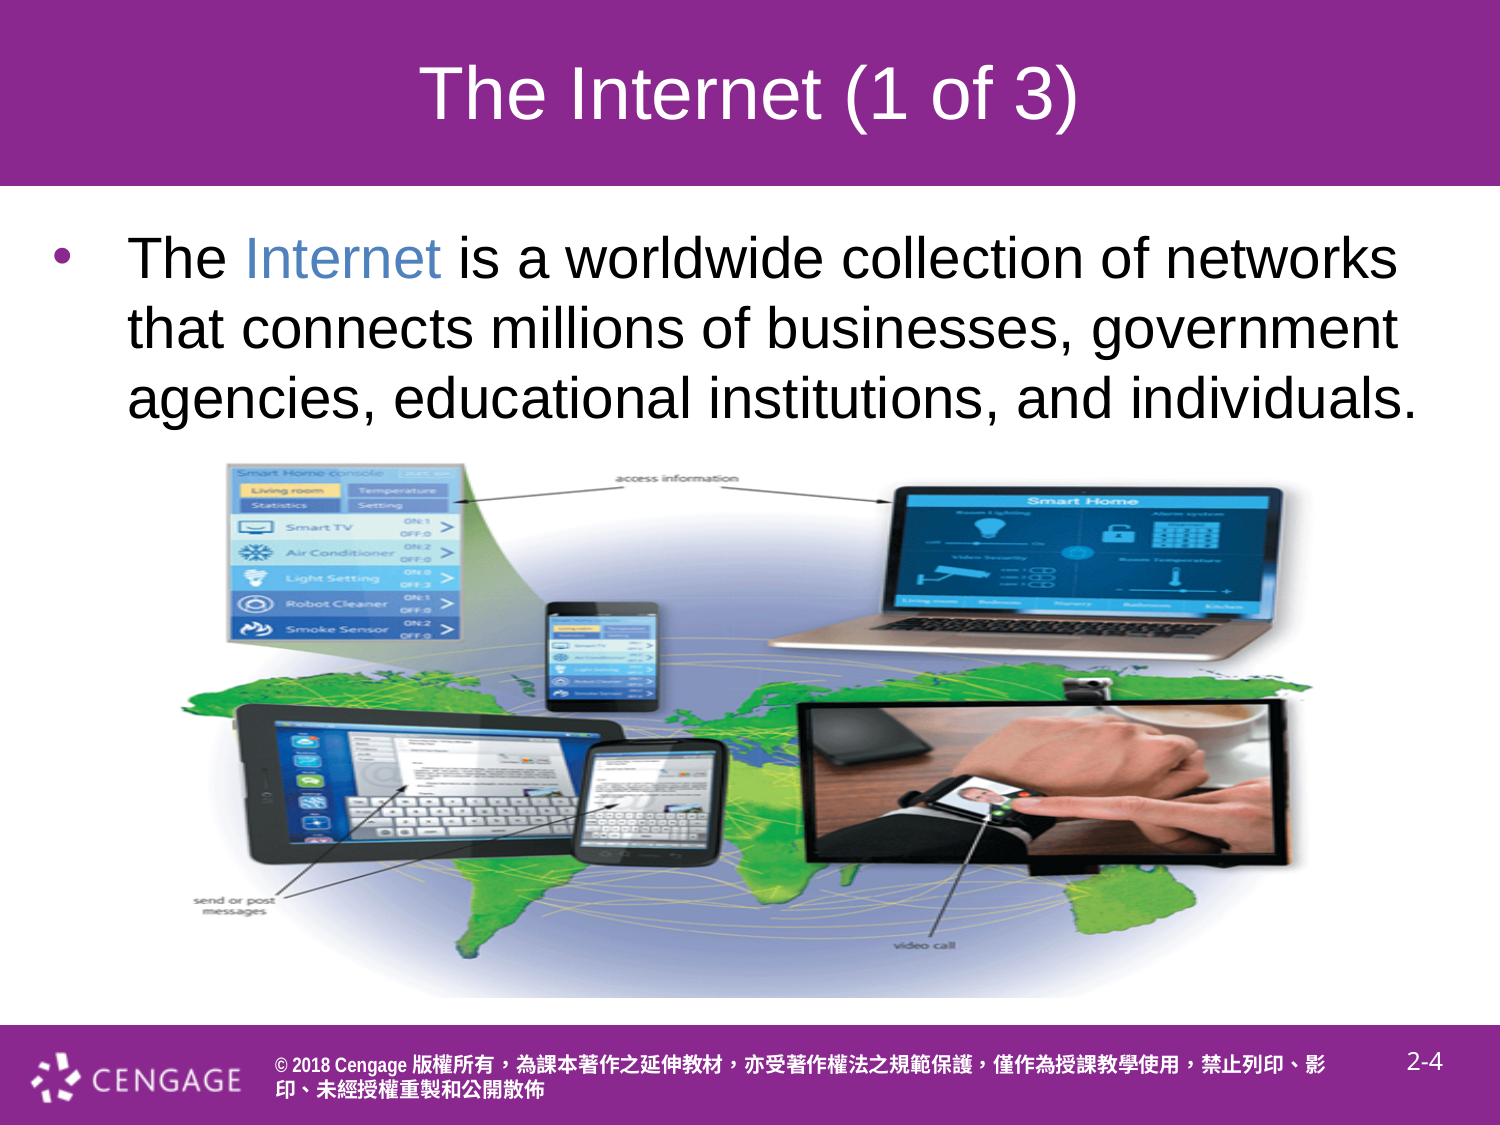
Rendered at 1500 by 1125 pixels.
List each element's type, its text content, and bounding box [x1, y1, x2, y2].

title The Internet (1 of 3) [7, 4, 1493, 175]
picture [21, 1043, 246, 1111]
list The Internet is a worldwide collection of networks that connects millions of businesses, government agencies, educational institutions, and individuals. [37, 212, 1475, 1005]
picture [174, 450, 1346, 998]
